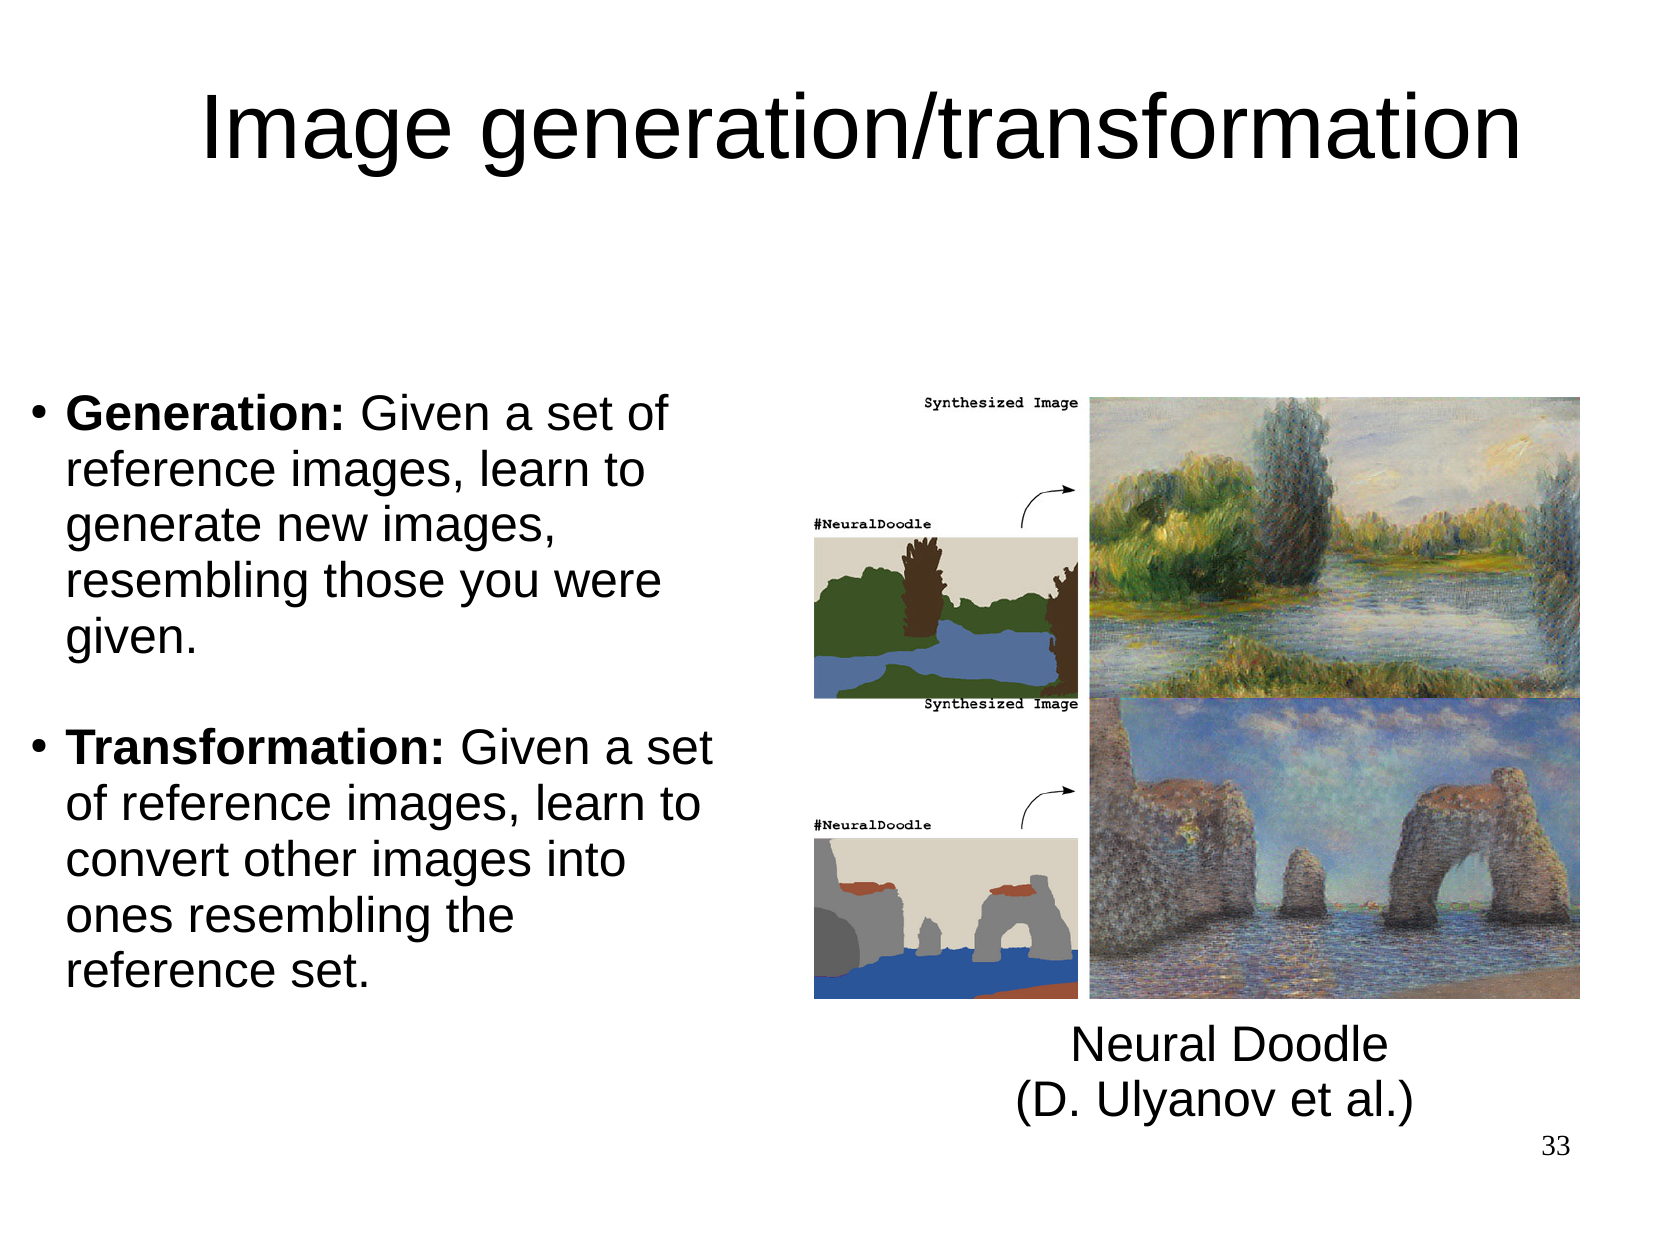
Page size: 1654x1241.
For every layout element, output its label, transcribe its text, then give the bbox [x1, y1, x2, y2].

text_box Generation: Given a set of reference images, learn to generate new images, resembling those you were given. Transformation: Given a set of reference images, learn to convert other images into ones resembling the reference set. [30, 264, 736, 1175]
text_box Neural Doodle (D. Ulyanov et al.) [979, 1015, 1445, 1128]
text_box Image generation/transformation [120, 75, 1606, 178]
picture [814, 397, 1580, 999]
